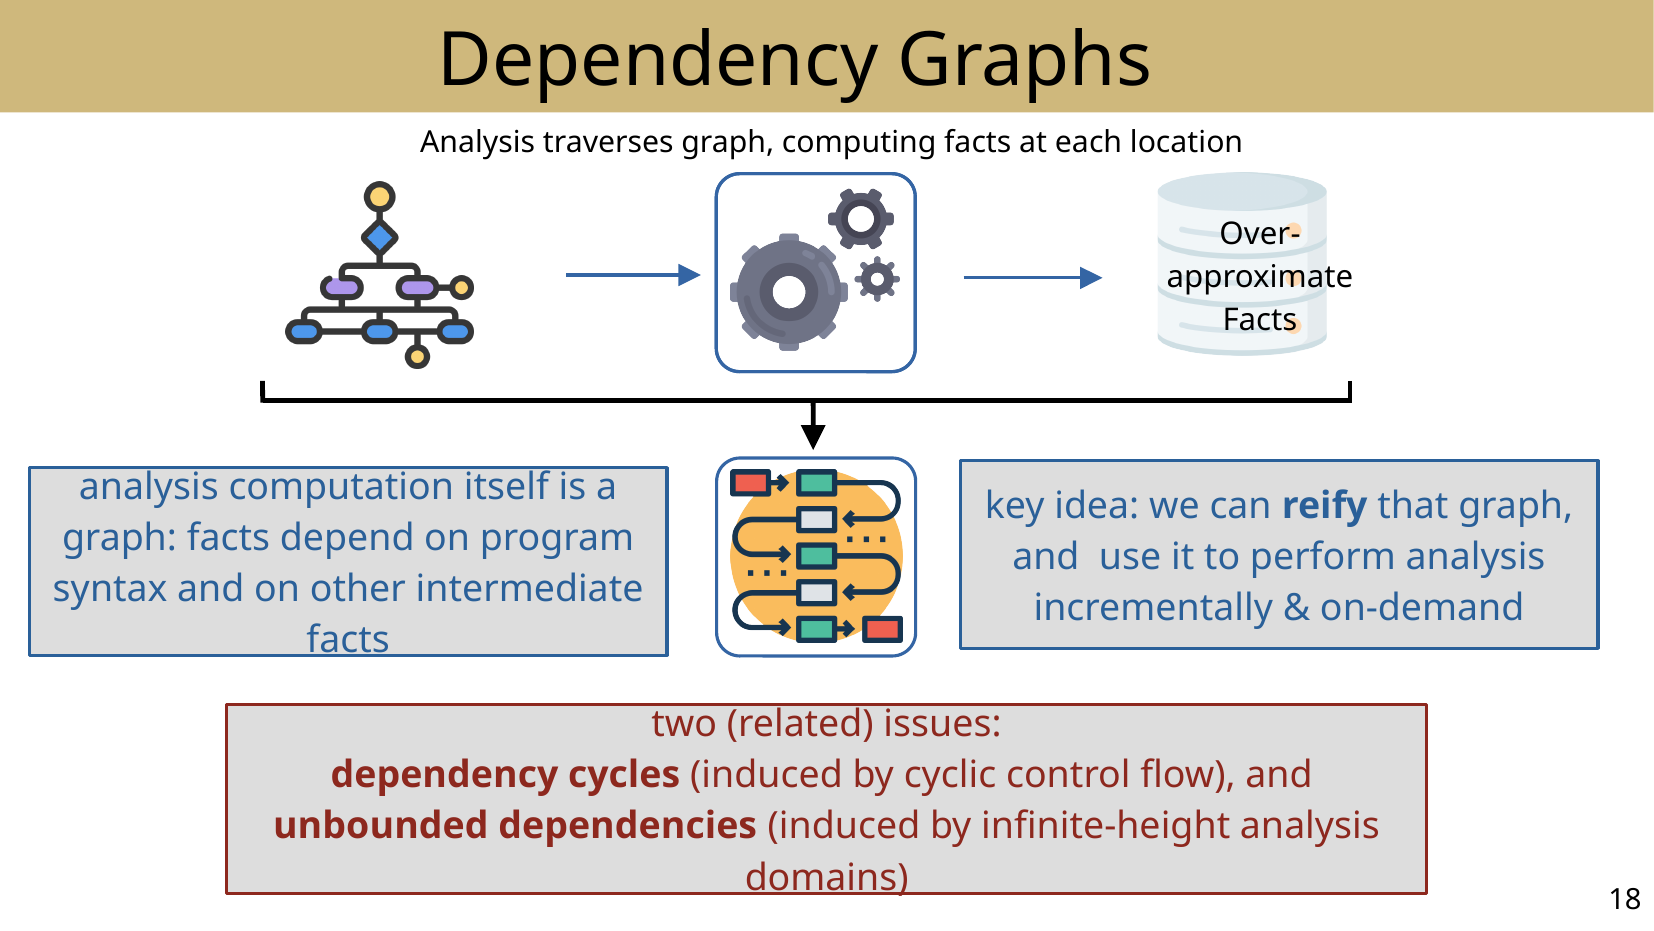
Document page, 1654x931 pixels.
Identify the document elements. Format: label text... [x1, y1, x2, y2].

text_box Over- approximate Facts [1166, 210, 1370, 332]
picture [730, 469, 903, 643]
picture [1150, 172, 1334, 356]
text_box Analysis traverses graph, computing facts at each location [420, 120, 1246, 173]
title Dependency Graphs [0, 0, 1576, 113]
picture [285, 181, 474, 369]
text_box analysis computation itself is a graph: facts depend on program syntax and on other intermediate facts [29, 467, 668, 656]
text_box key idea: we can reify that graph, and use it to perform analysis incrementally & on-demand [960, 460, 1598, 649]
picture [730, 185, 900, 354]
text_box two (related) issues: dependency cycles (induced by cyclic control flow), and unbounded dependencies (induced by infinite-height analysis domains) [226, 704, 1427, 894]
